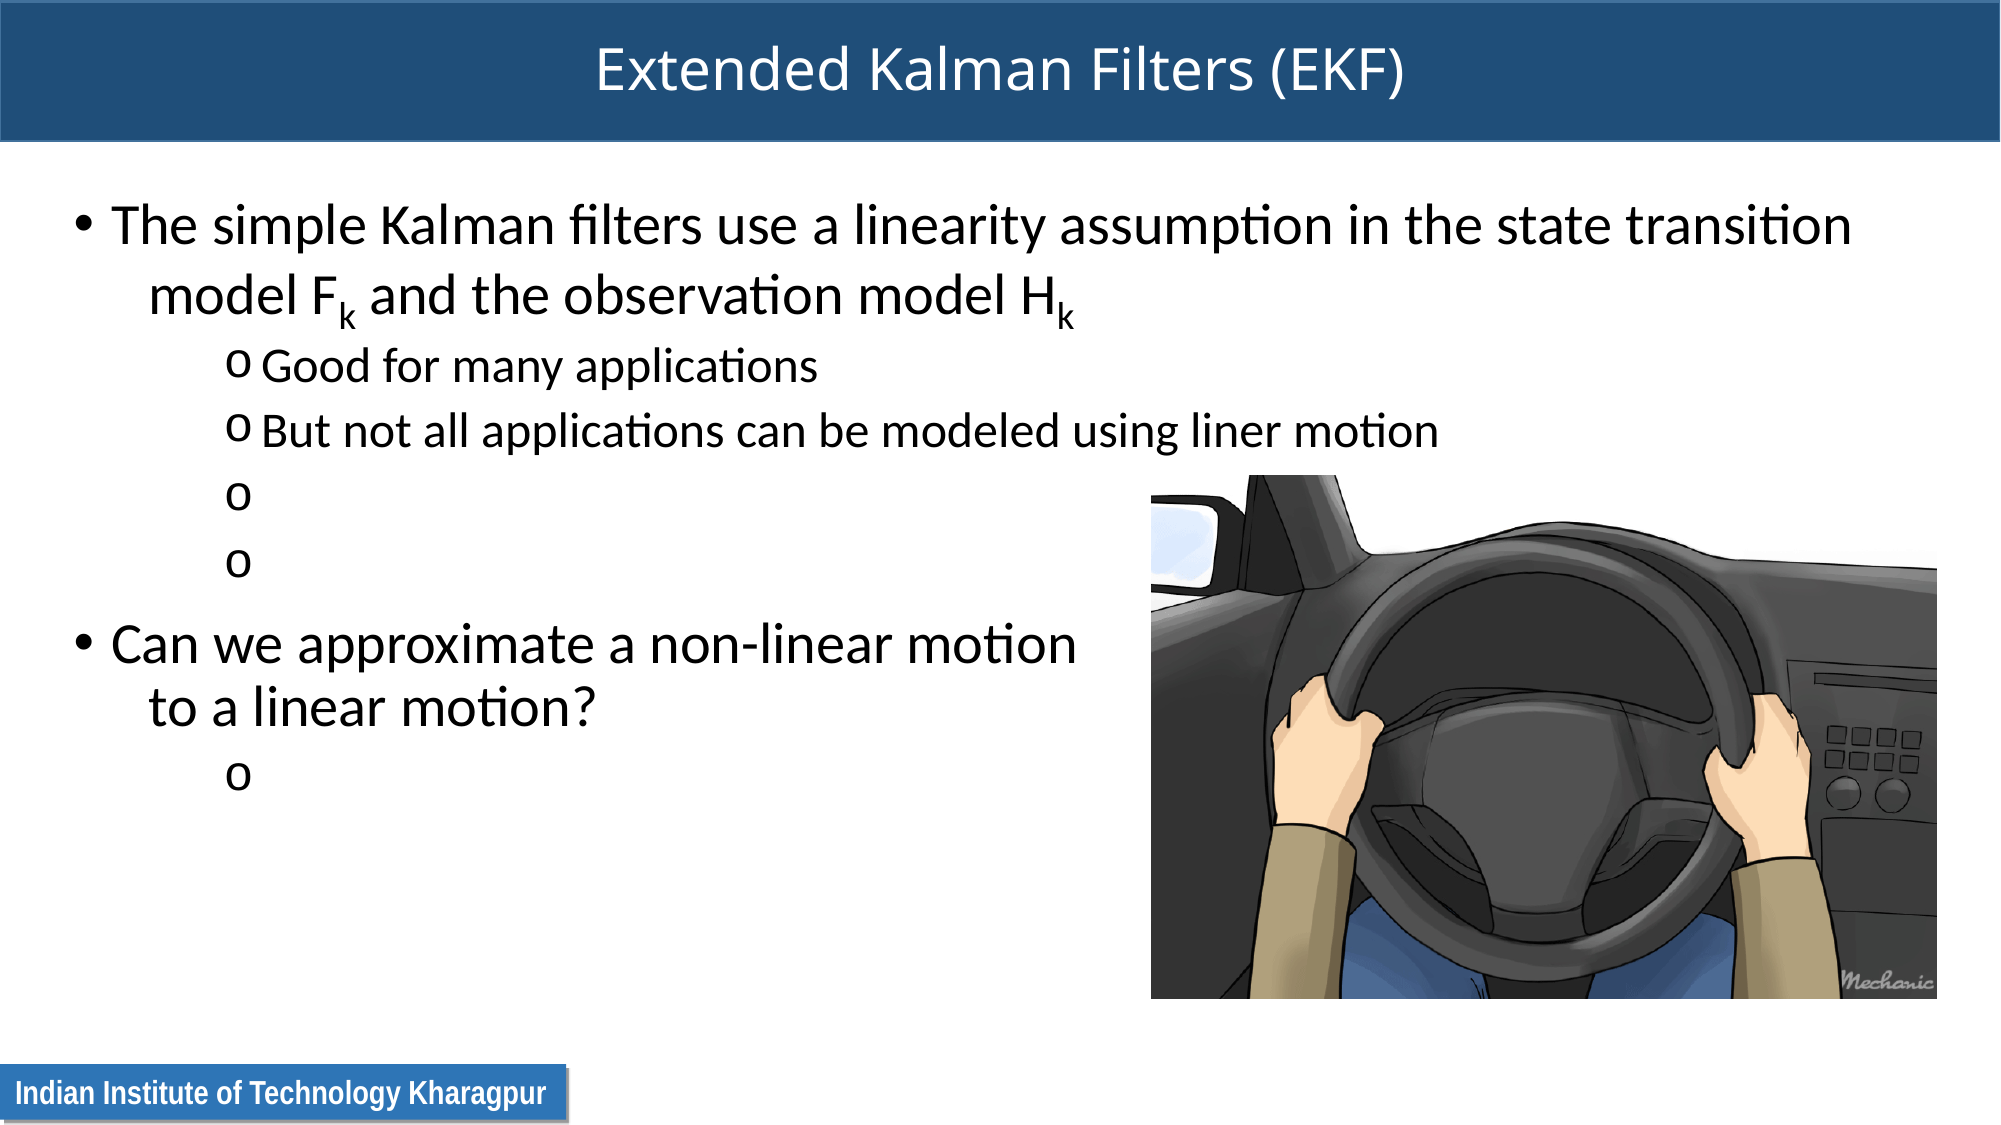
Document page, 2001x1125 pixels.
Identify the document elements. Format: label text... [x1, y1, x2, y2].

title Extended Kalman Filters (EKF) [0, 1, 2000, 141]
list The simple Kalman filters use a linearity assumption in the state transition model Fk and the observation model Hk Good for many applications But not all applications can be modeled using liner motion Can we approximate a non-linear motion to a linear motion? [58, 186, 1954, 1065]
picture [1151, 475, 1937, 999]
